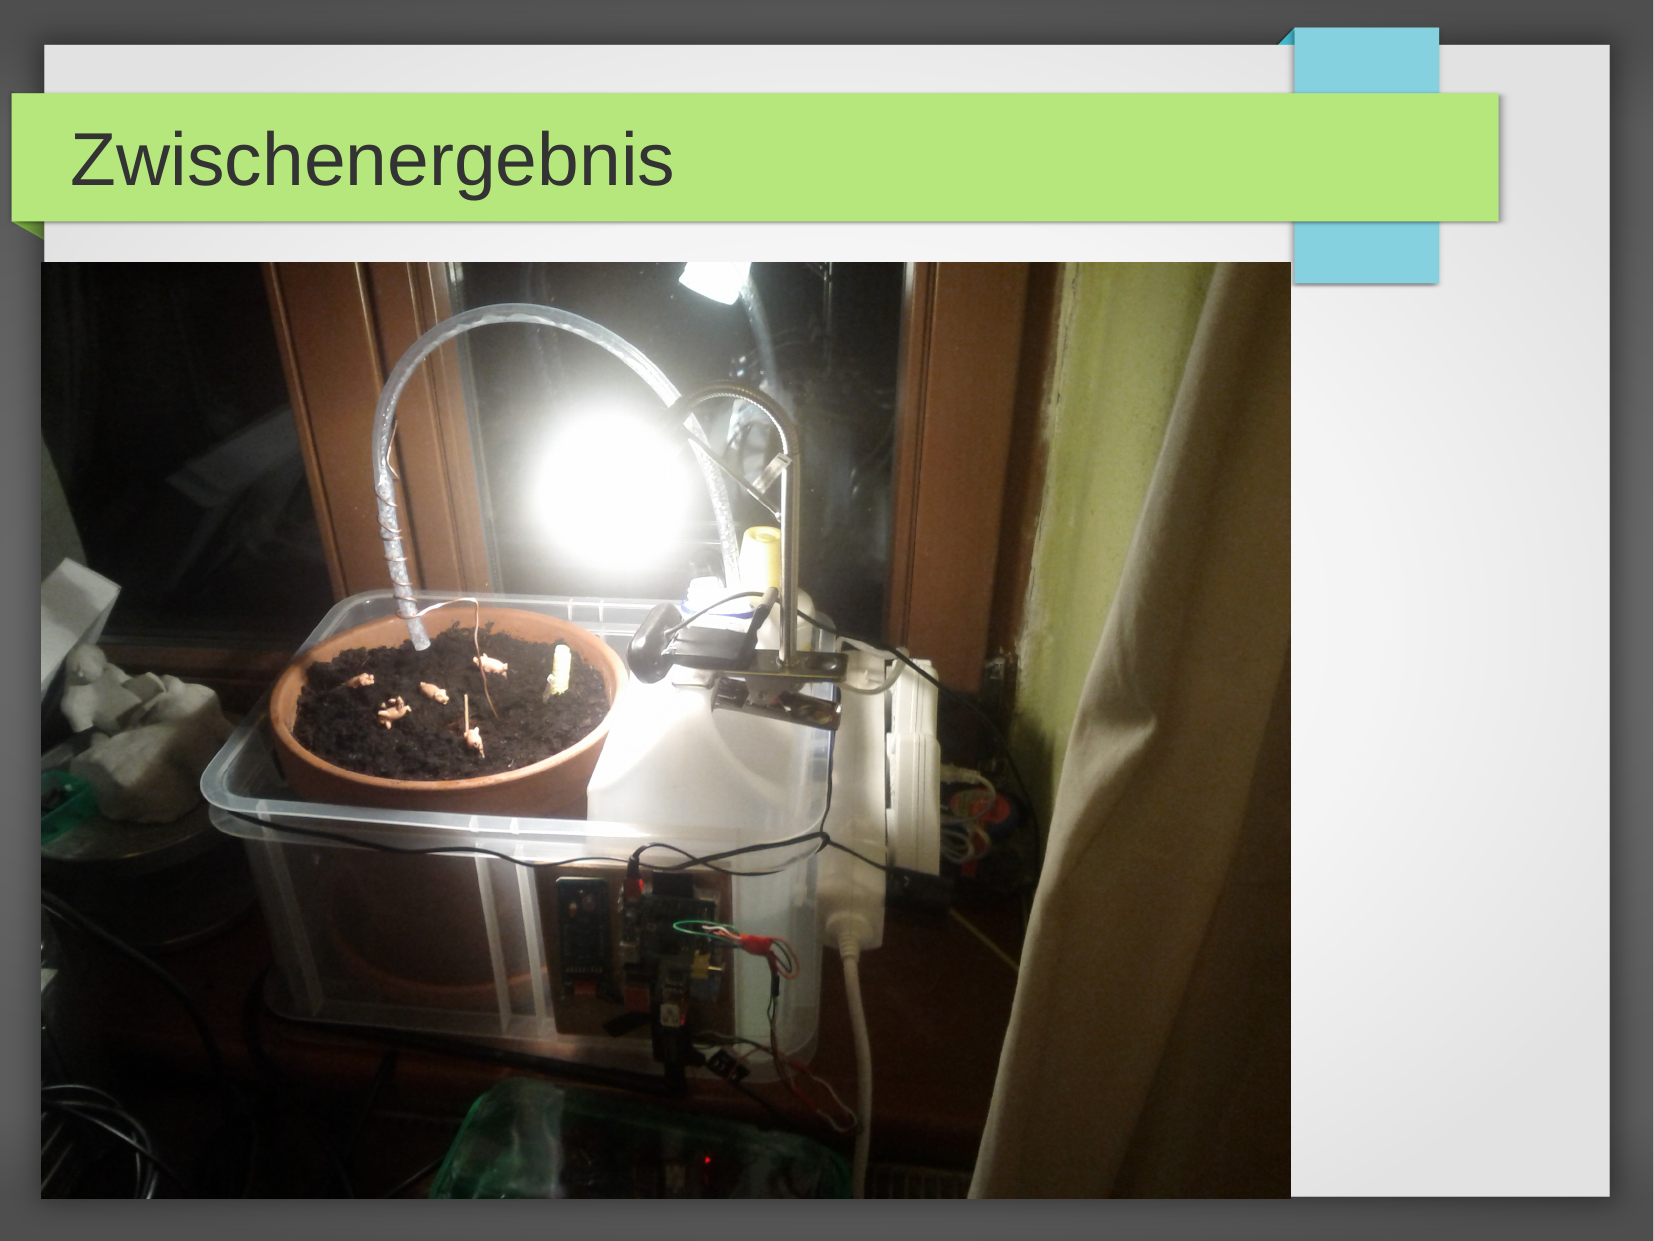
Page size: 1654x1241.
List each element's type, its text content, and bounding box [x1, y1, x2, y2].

picture [0, 0, 1654, 1241]
title Zwischenergebnis [70, 106, 1229, 213]
